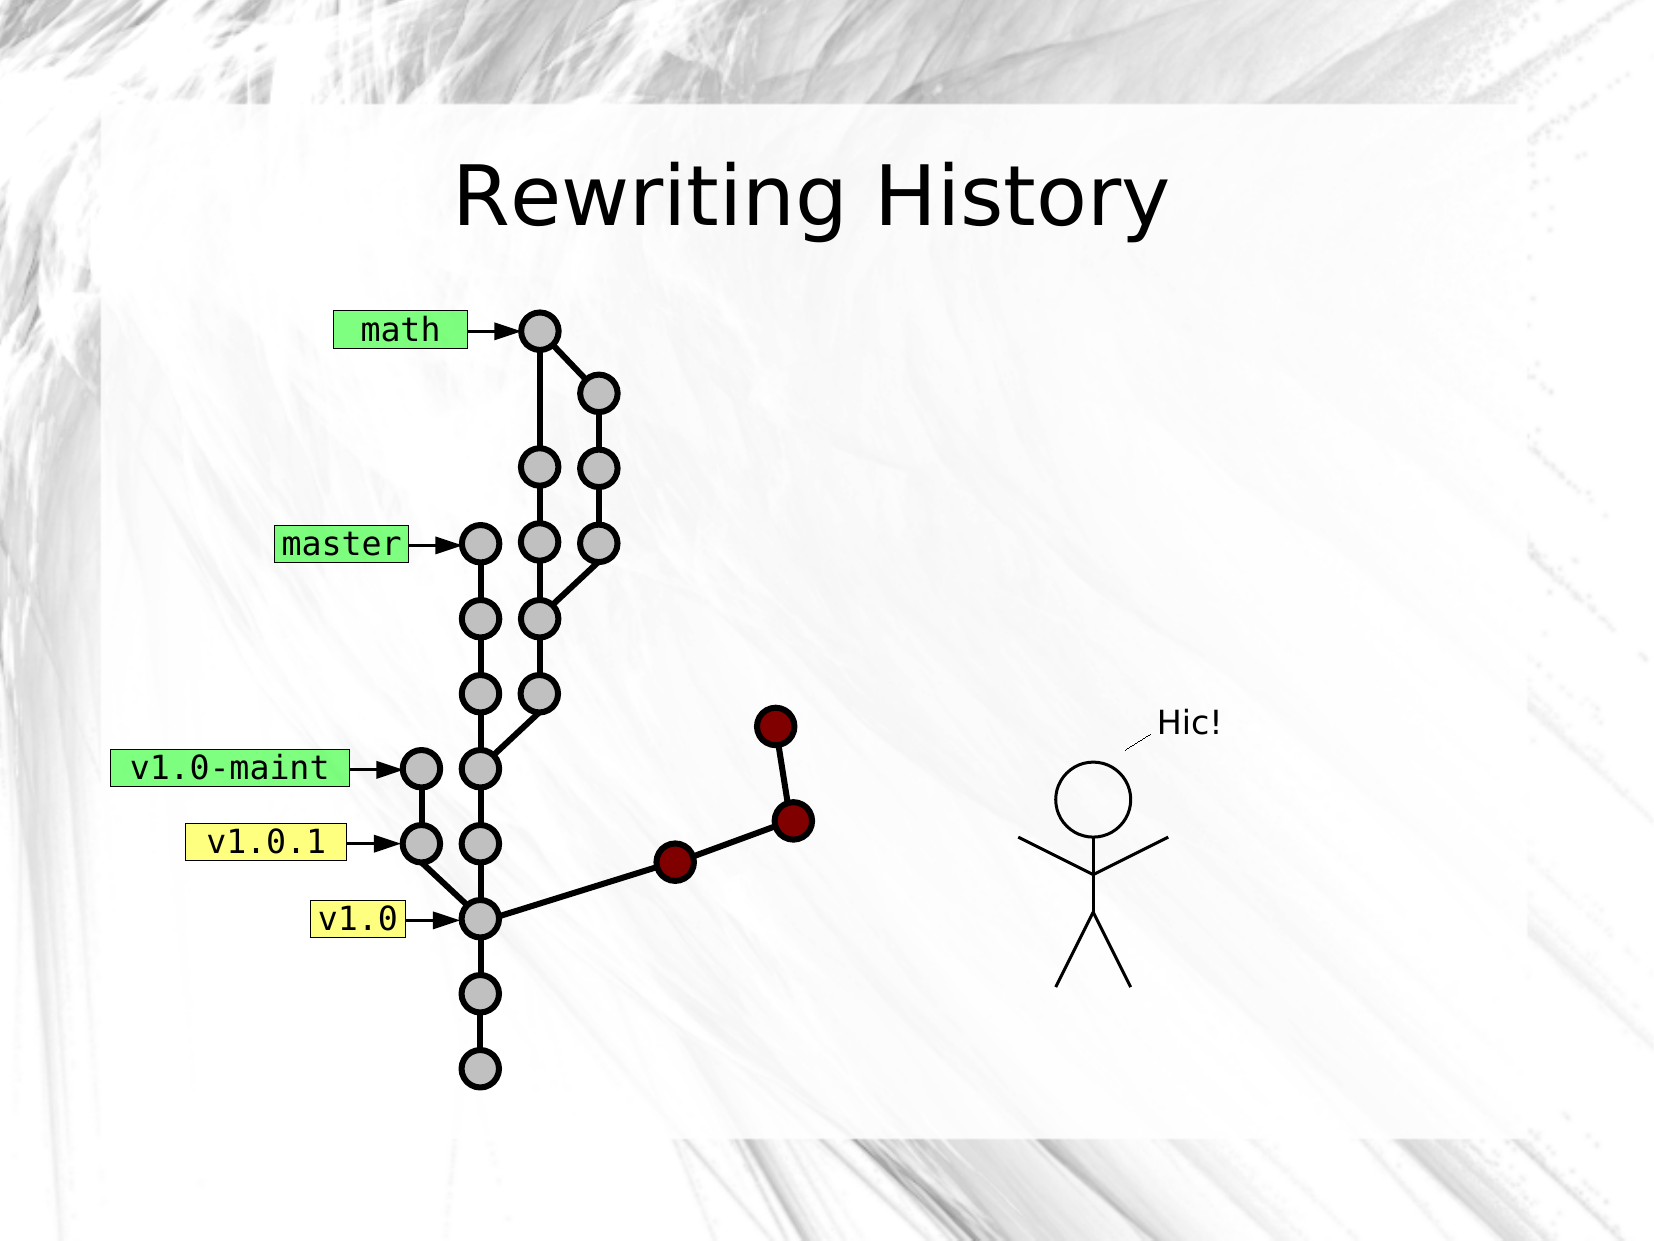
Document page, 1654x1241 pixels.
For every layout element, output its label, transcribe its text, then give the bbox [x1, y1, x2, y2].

text_box Hic! [1142, 696, 1238, 751]
text_box [461, 825, 500, 863]
text_box [656, 843, 694, 881]
text_box [520, 675, 559, 713]
text_box [580, 524, 618, 562]
text_box [756, 707, 795, 746]
text_box [402, 825, 441, 863]
text_box [461, 750, 500, 788]
text_box [461, 525, 500, 563]
text_box [521, 312, 559, 350]
title Rewriting History [118, 112, 1506, 281]
text_box math [333, 310, 468, 349]
text_box [580, 374, 618, 412]
text_box [461, 675, 500, 713]
text_box [774, 802, 813, 840]
text_box [461, 1050, 500, 1088]
text_box [461, 975, 500, 1013]
text_box [520, 448, 559, 486]
text_box v1.0 [310, 900, 406, 938]
text_box [580, 449, 618, 487]
text_box [520, 600, 559, 638]
picture [0, 0, 1654, 1241]
text_box v1.0-maint [110, 749, 350, 787]
text_box [520, 523, 559, 561]
text_box [402, 750, 441, 788]
text_box master [274, 525, 409, 563]
text_box [461, 600, 500, 638]
text_box [461, 900, 499, 938]
text_box v1.0.1 [185, 823, 347, 861]
